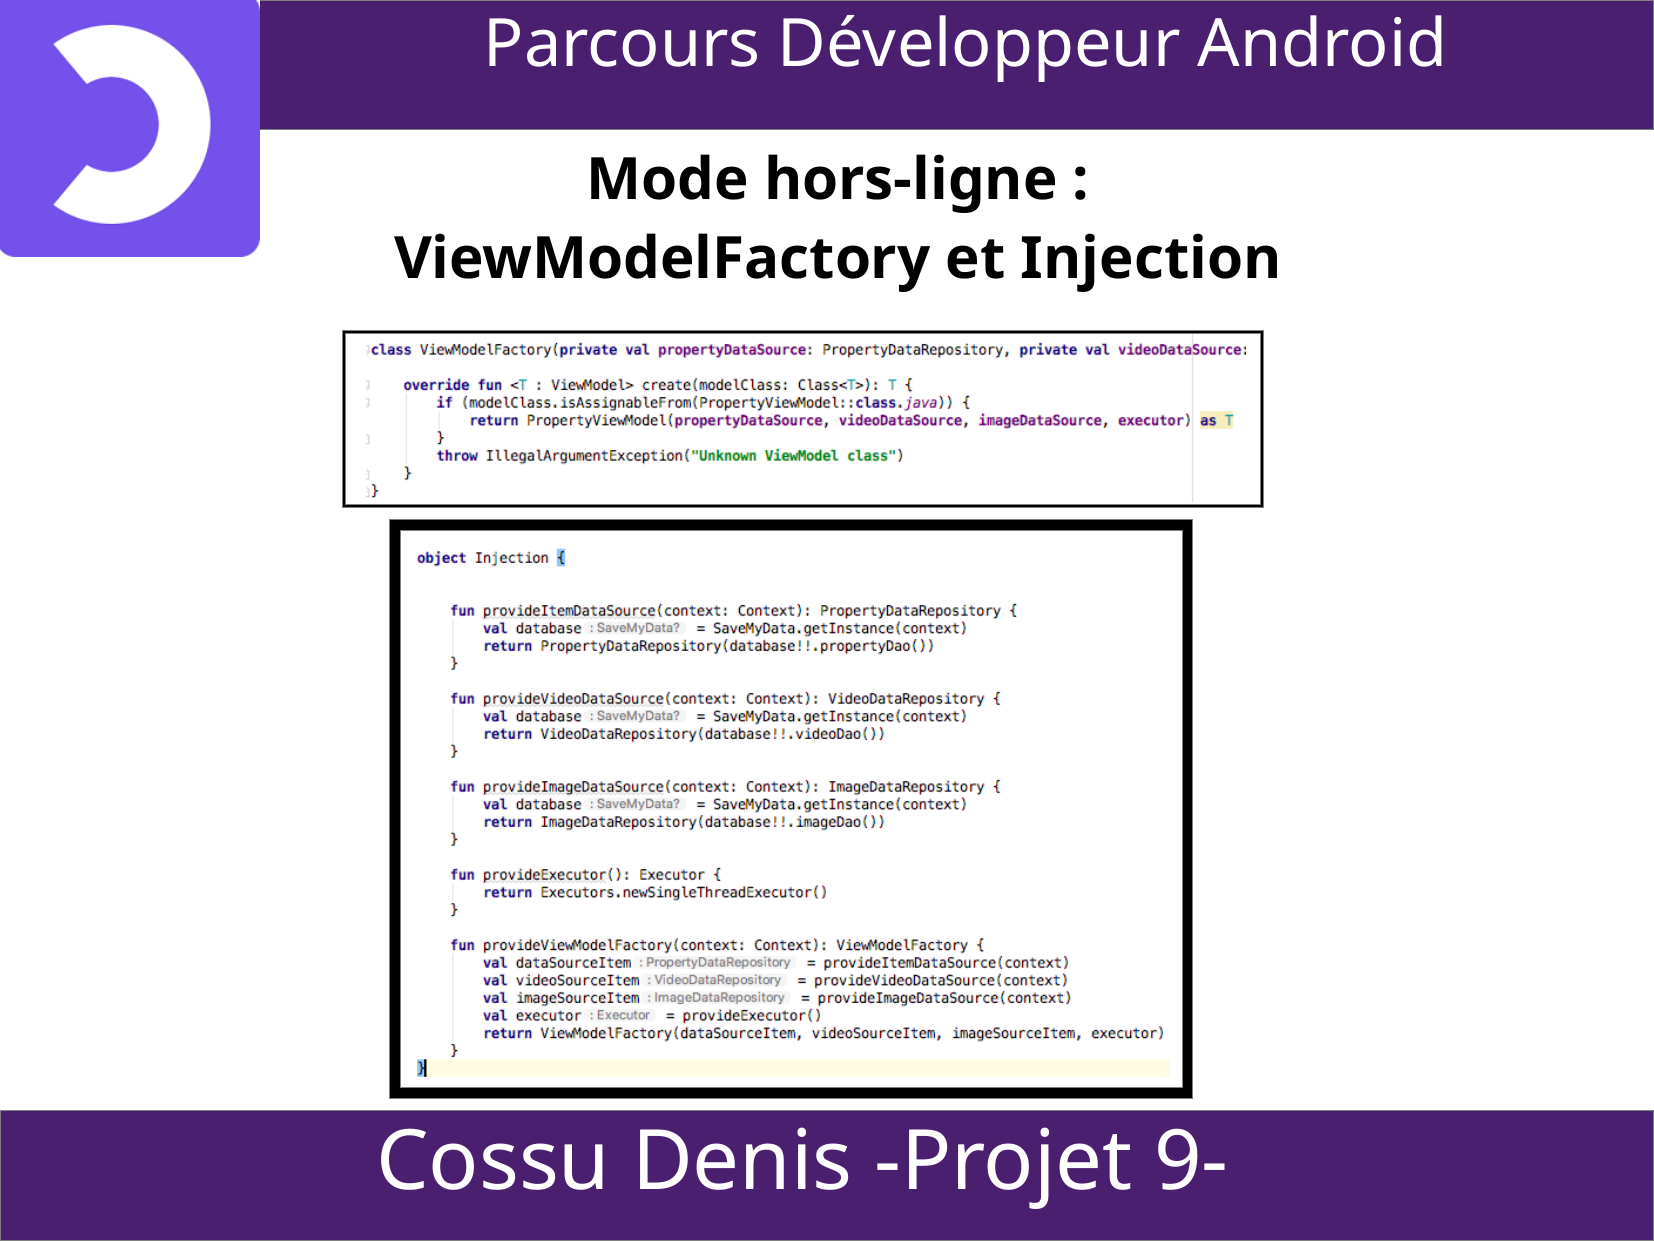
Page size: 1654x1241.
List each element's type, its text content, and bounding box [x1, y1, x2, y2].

picture [416, 543, 1170, 1084]
picture [0, 0, 260, 257]
text_box Mode hors-ligne : ViewModelFactory et Injection [336, 129, 1340, 753]
picture [366, 334, 1246, 502]
text_box [389, 519, 1193, 1099]
text_box Mode hors-ligne : ViewModelFactory et Injection [401, 531, 1182, 753]
text_box [342, 330, 1264, 508]
